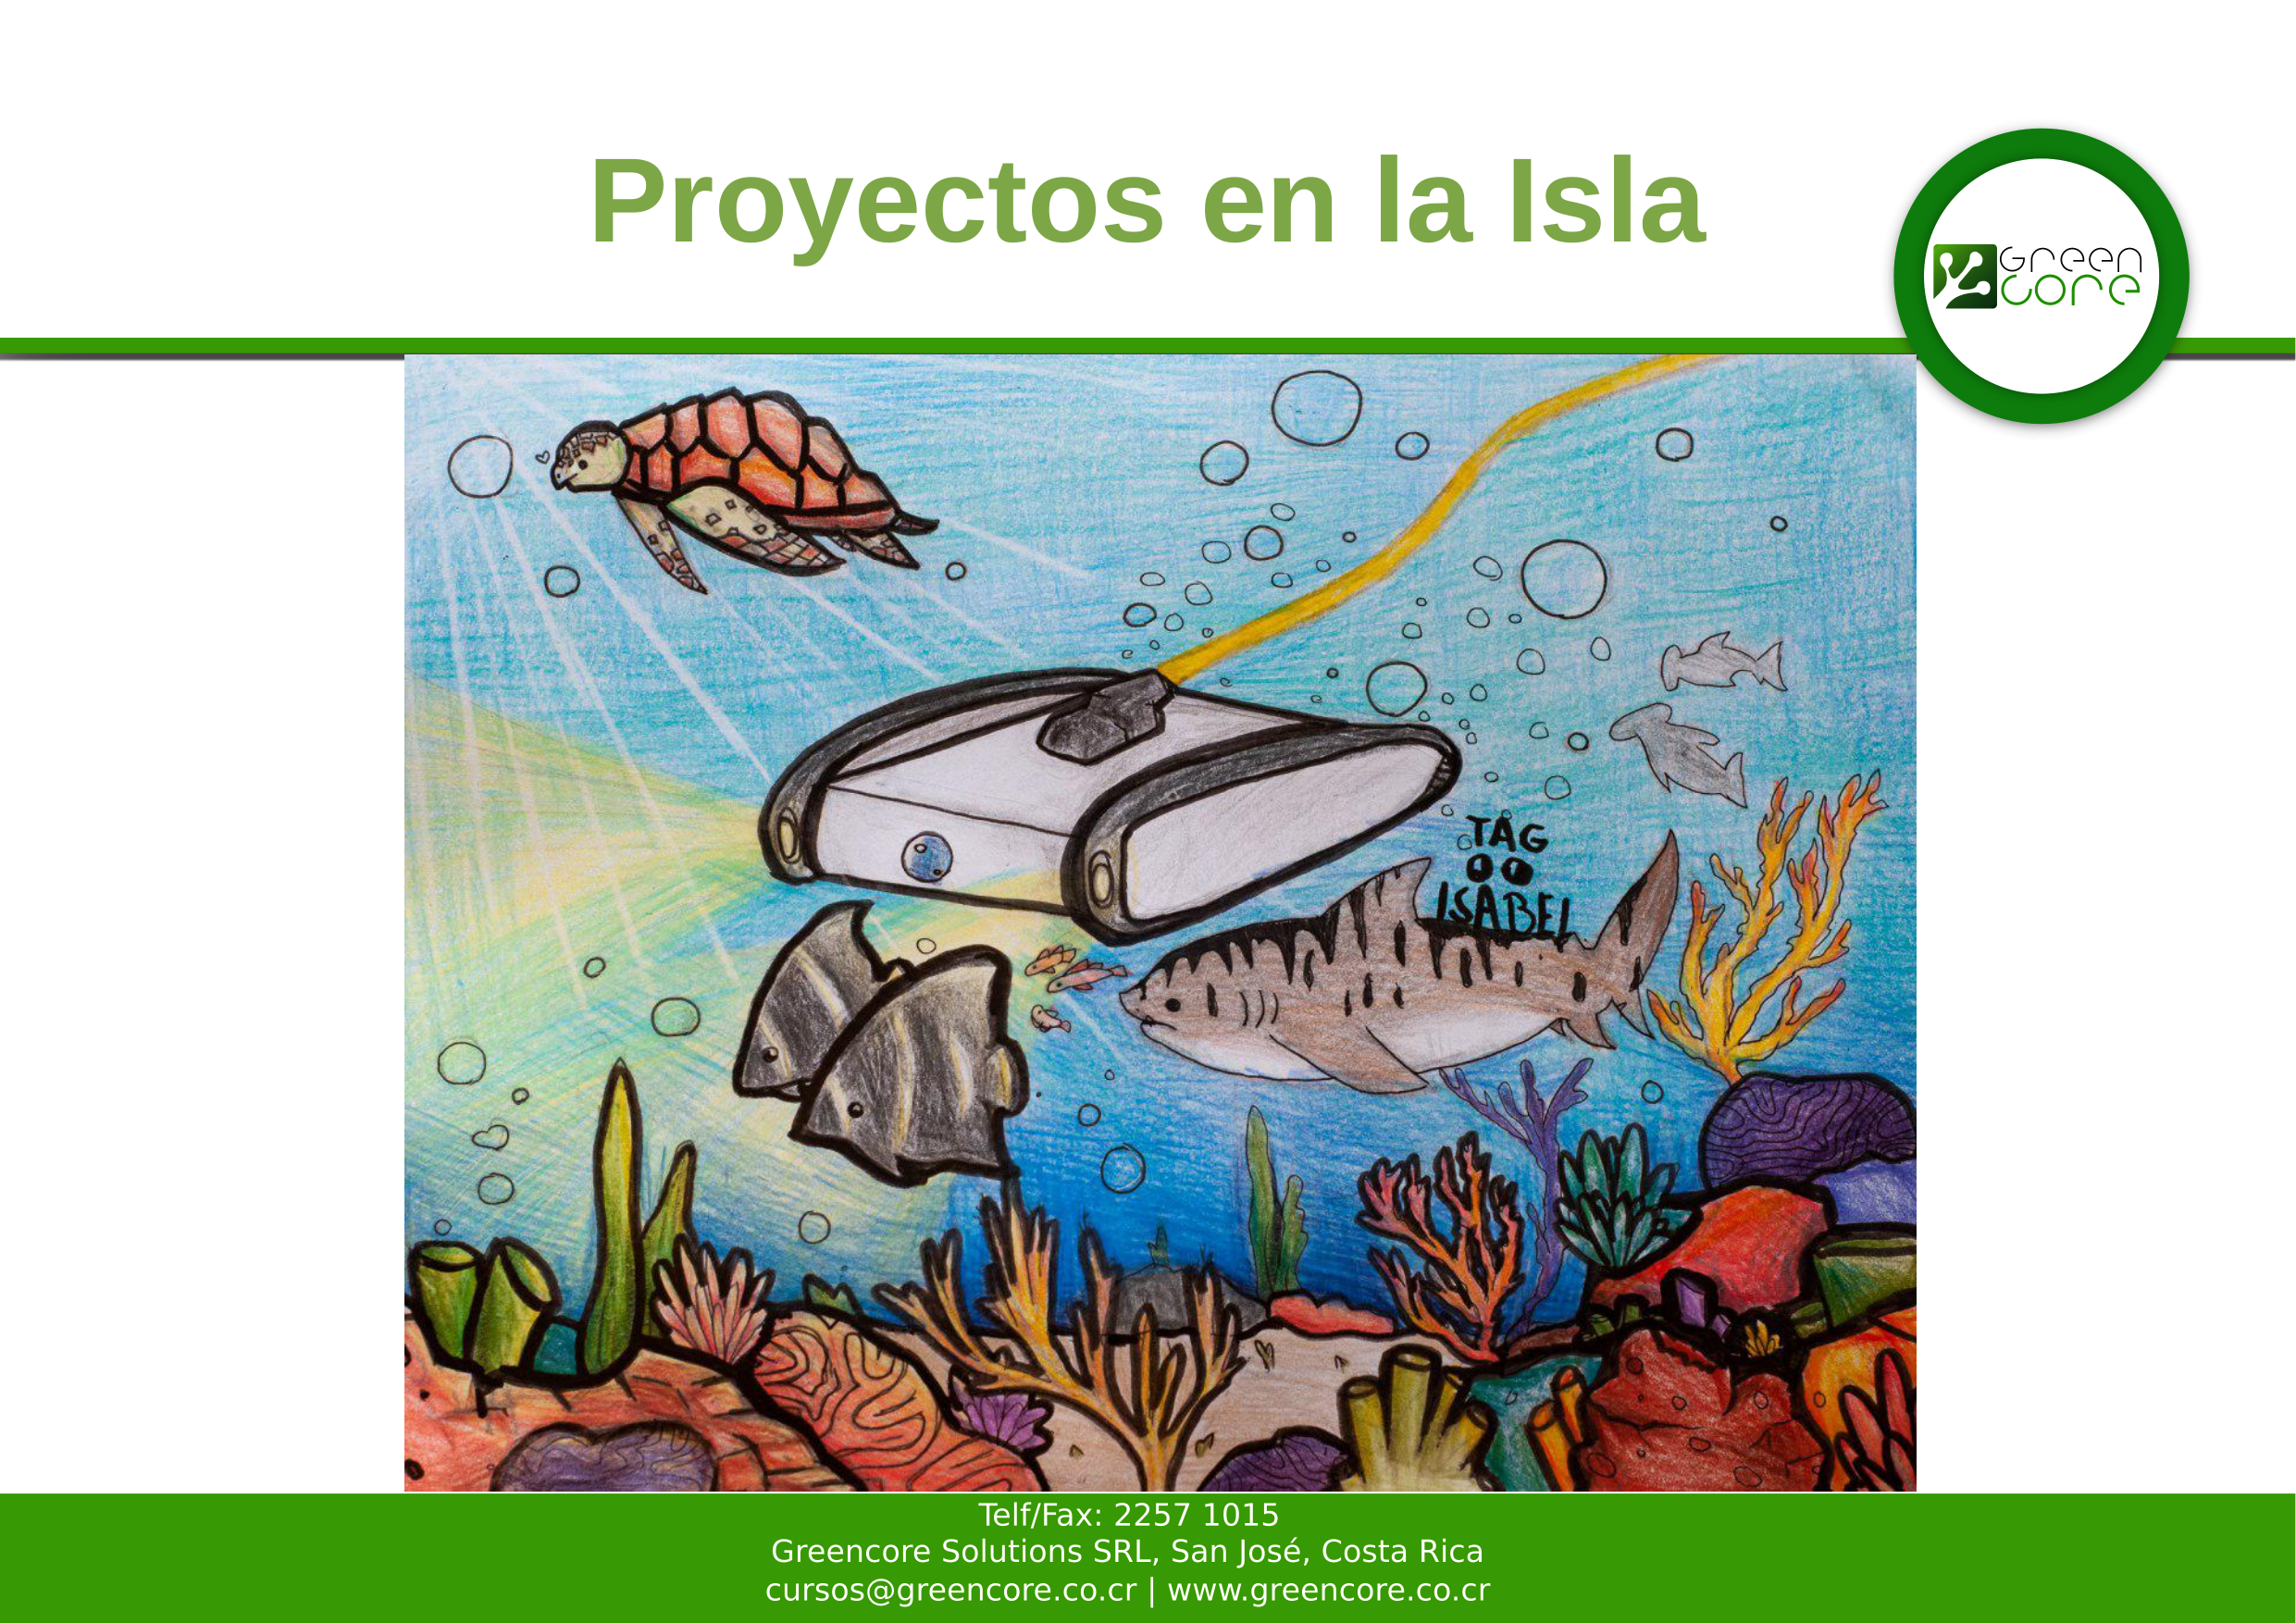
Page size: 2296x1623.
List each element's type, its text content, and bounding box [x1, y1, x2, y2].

picture [0, 0, 2296, 1623]
title Proyectos en la Isla [115, 64, 2181, 336]
